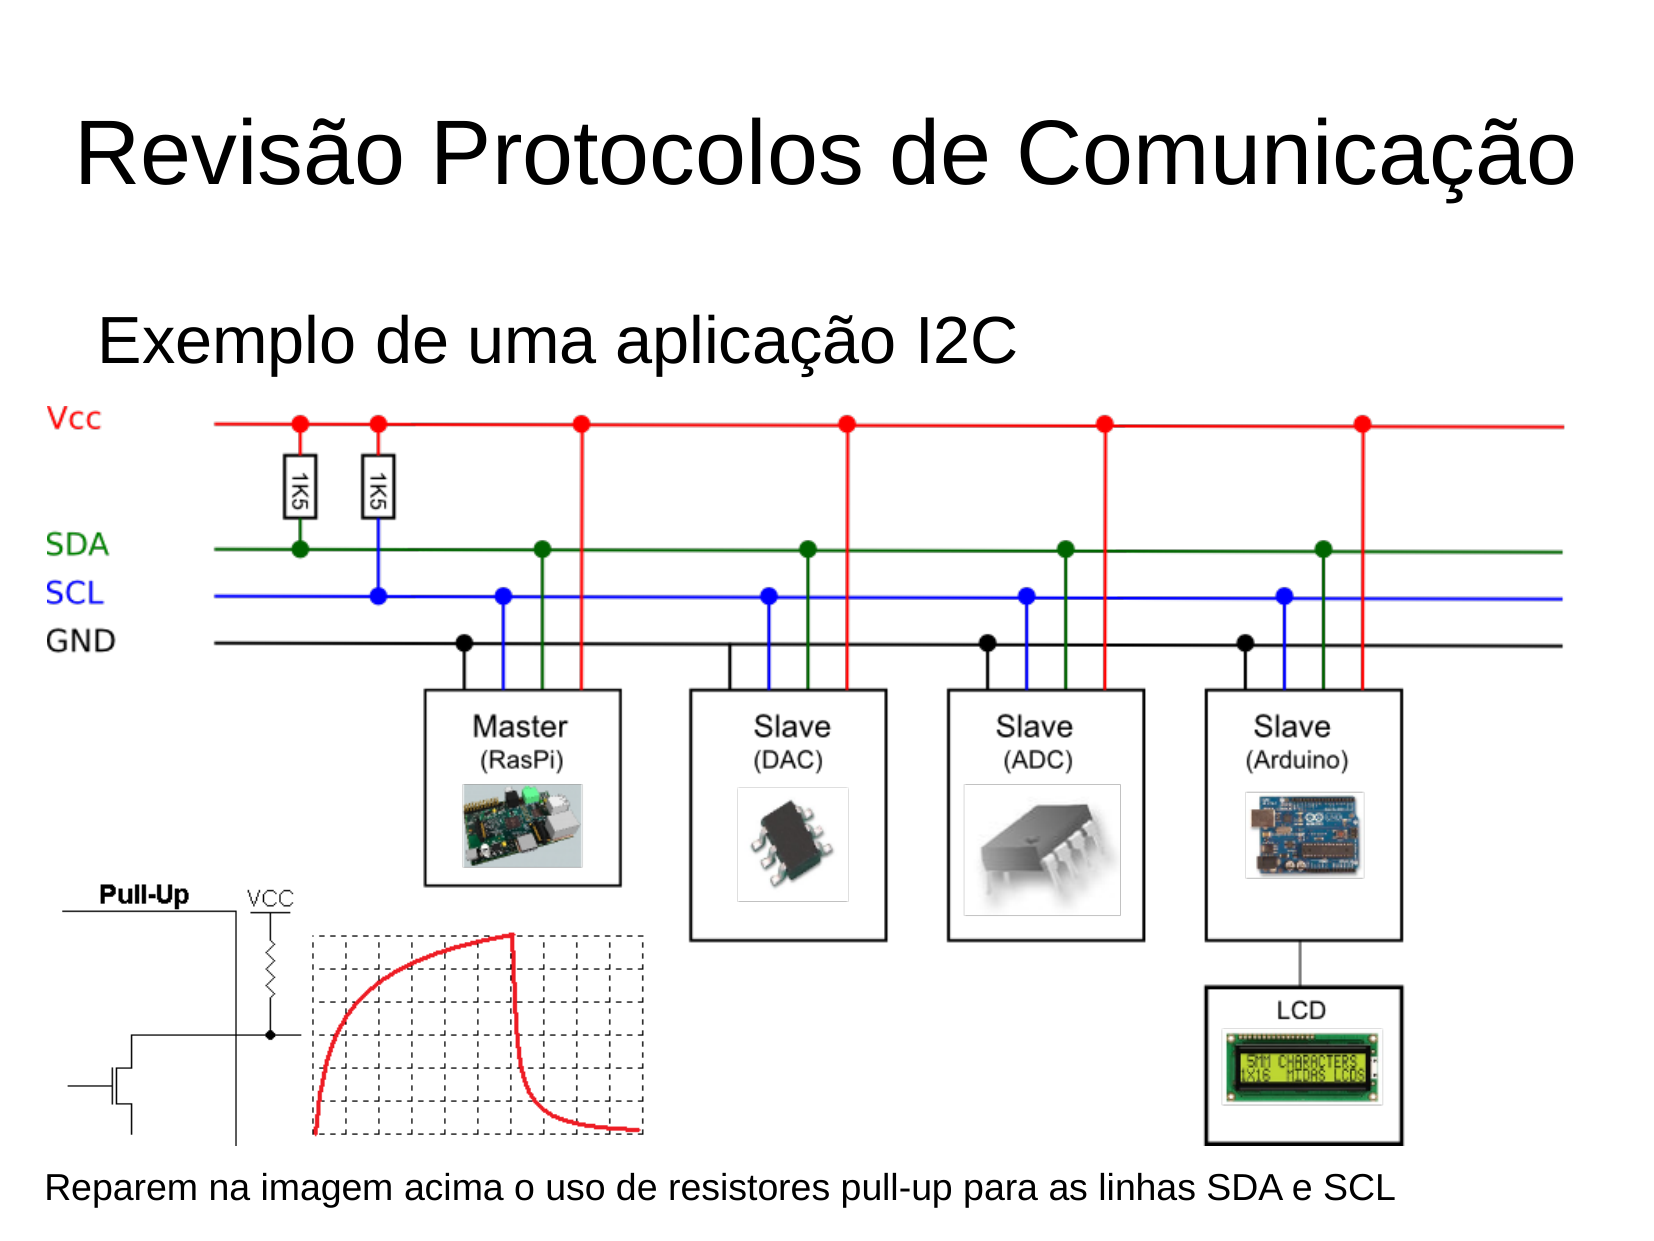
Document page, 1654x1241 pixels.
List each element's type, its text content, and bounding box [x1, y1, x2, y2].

title Revisão Protocolos de Comunicação [29, 49, 1625, 257]
text_box Exemplo de uma aplicação I2C [82, 295, 1052, 385]
picture [47, 406, 1566, 1146]
text_box Reparem na imagem acima o uso de resistores pull-up para as linhas SDA e SCL [29, 1159, 1471, 1223]
